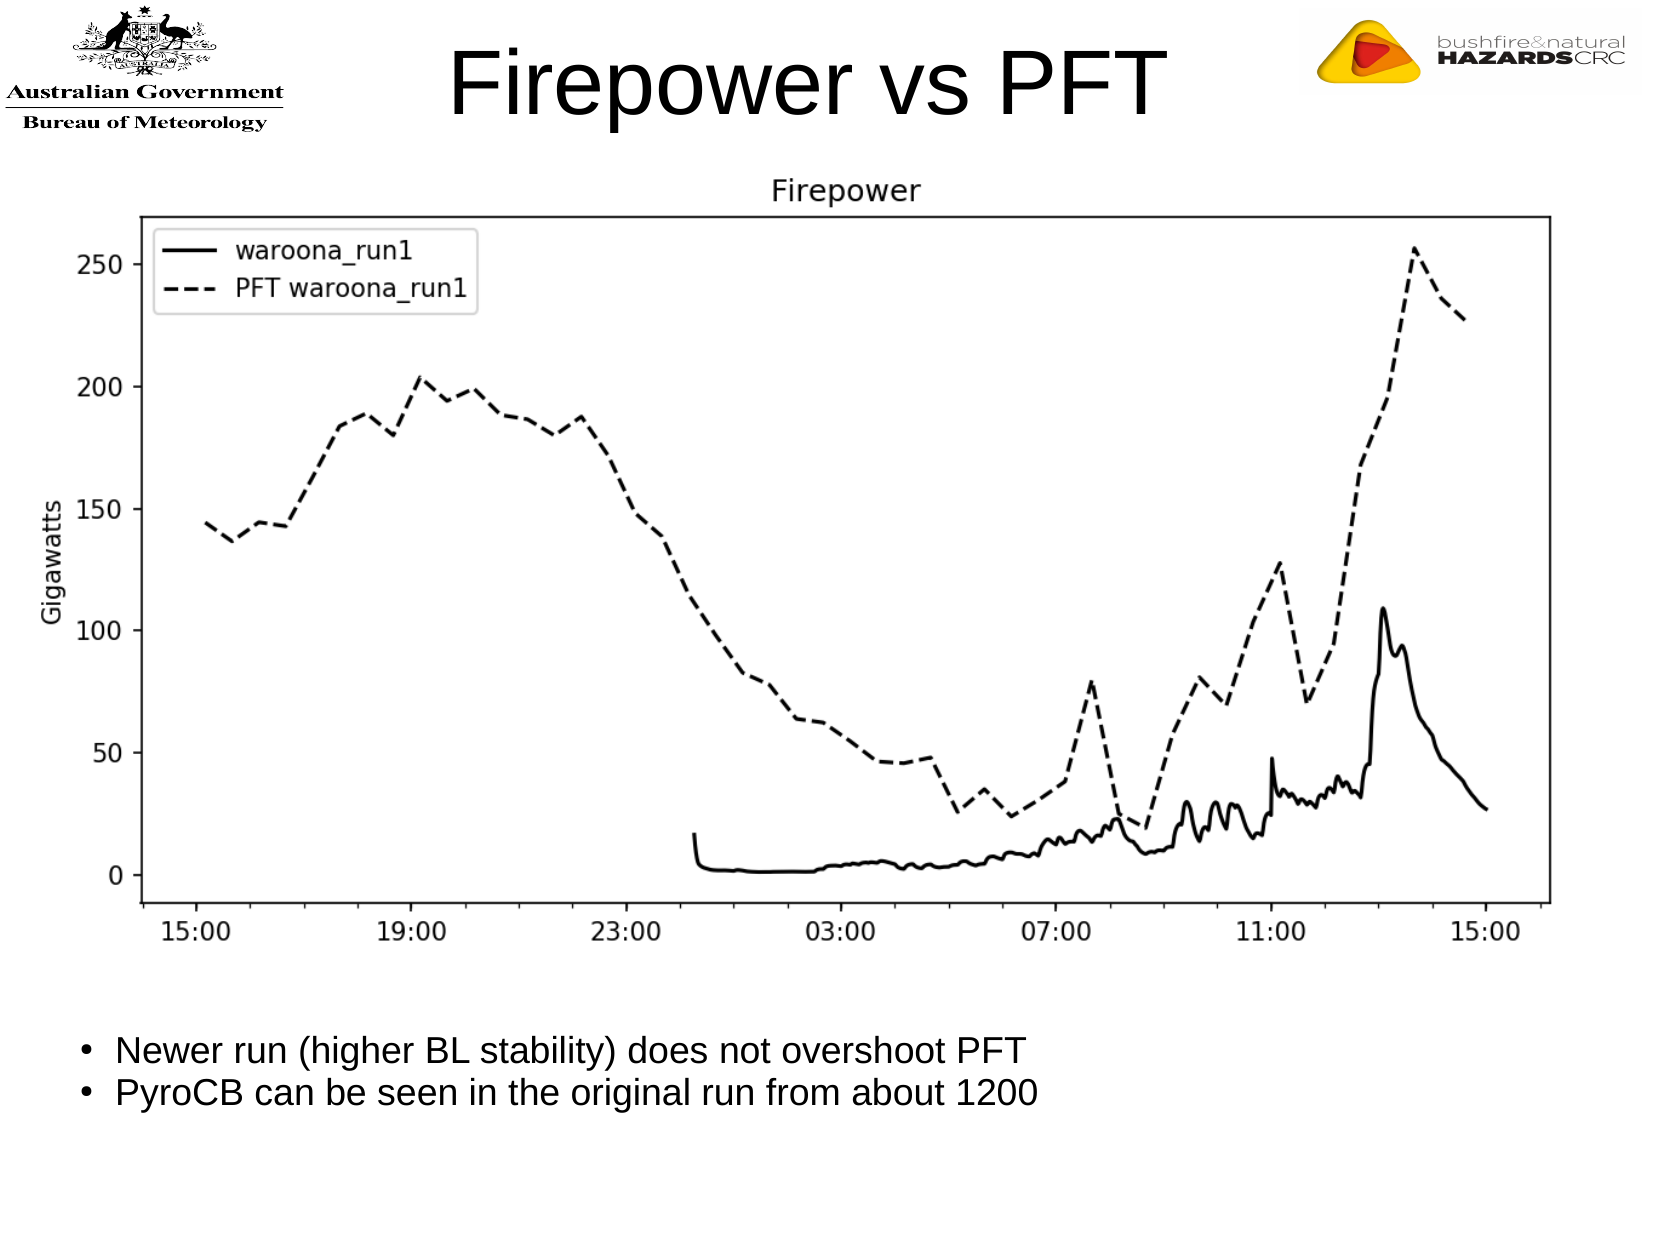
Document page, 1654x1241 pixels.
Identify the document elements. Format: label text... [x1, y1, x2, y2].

picture [23, 161, 1583, 963]
picture [1329, 8, 1642, 95]
text_box Newer run (higher BL stability) does not overshoot PFT PyroCB can be seen in the original run from about 1200 [64, 980, 1589, 1164]
title Firepower vs PFT [289, 0, 1329, 161]
picture [5, 5, 284, 132]
